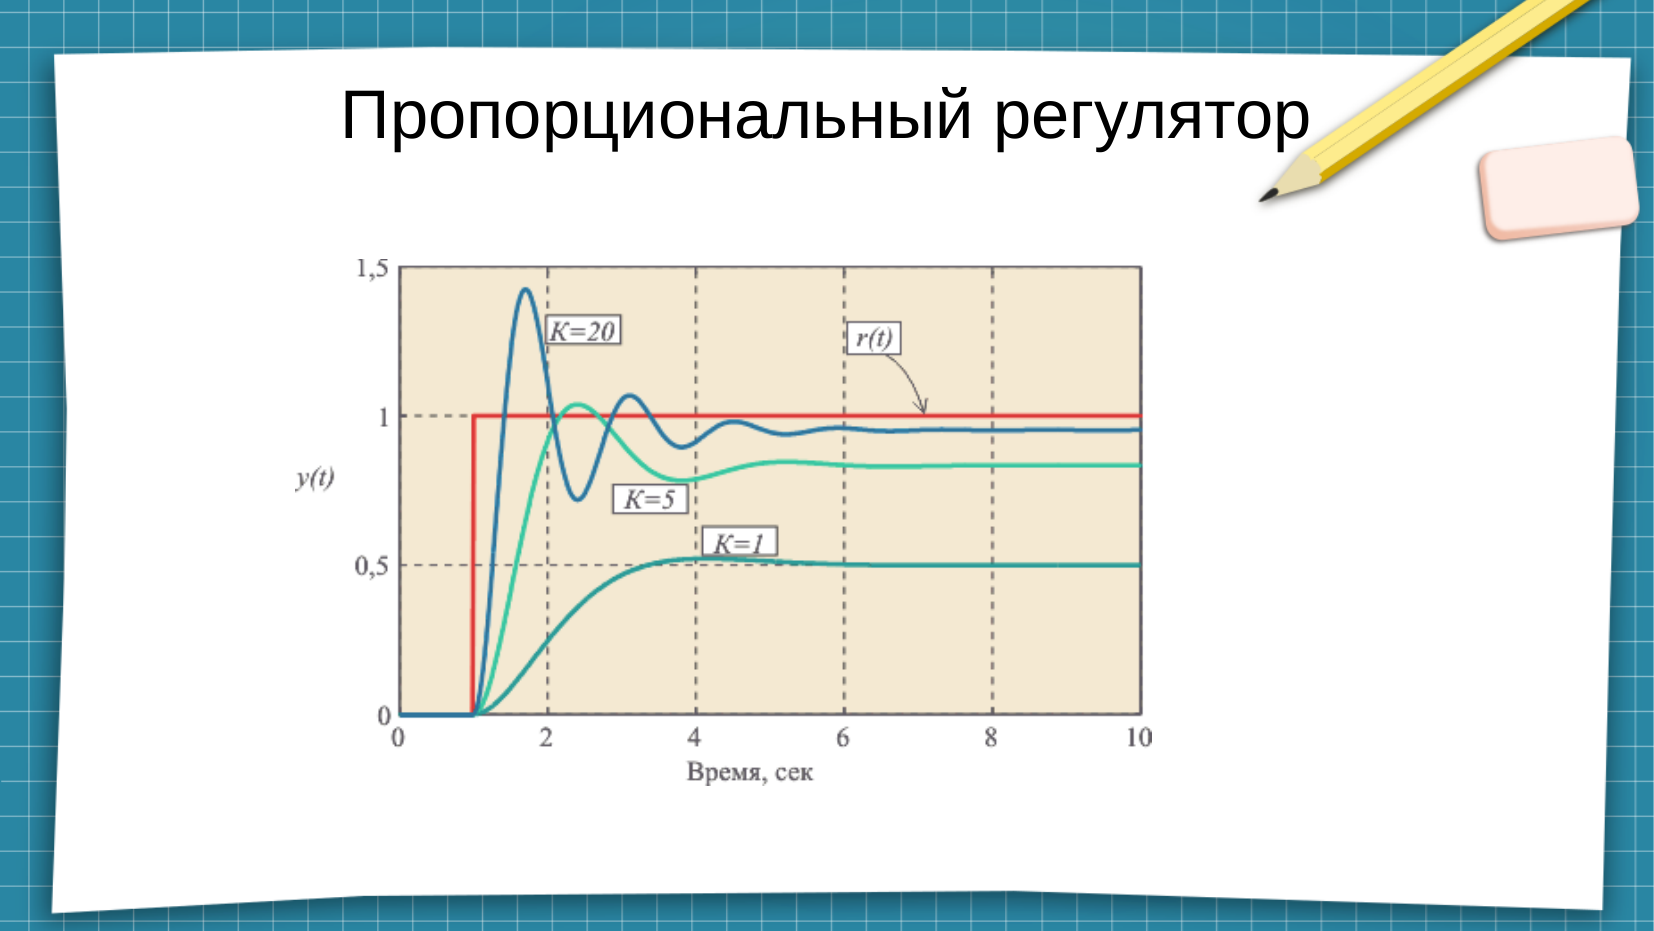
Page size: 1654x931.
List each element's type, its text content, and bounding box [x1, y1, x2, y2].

title Пропорциональный регулятор [82, 37, 1571, 193]
picture [0, 0, 1654, 931]
